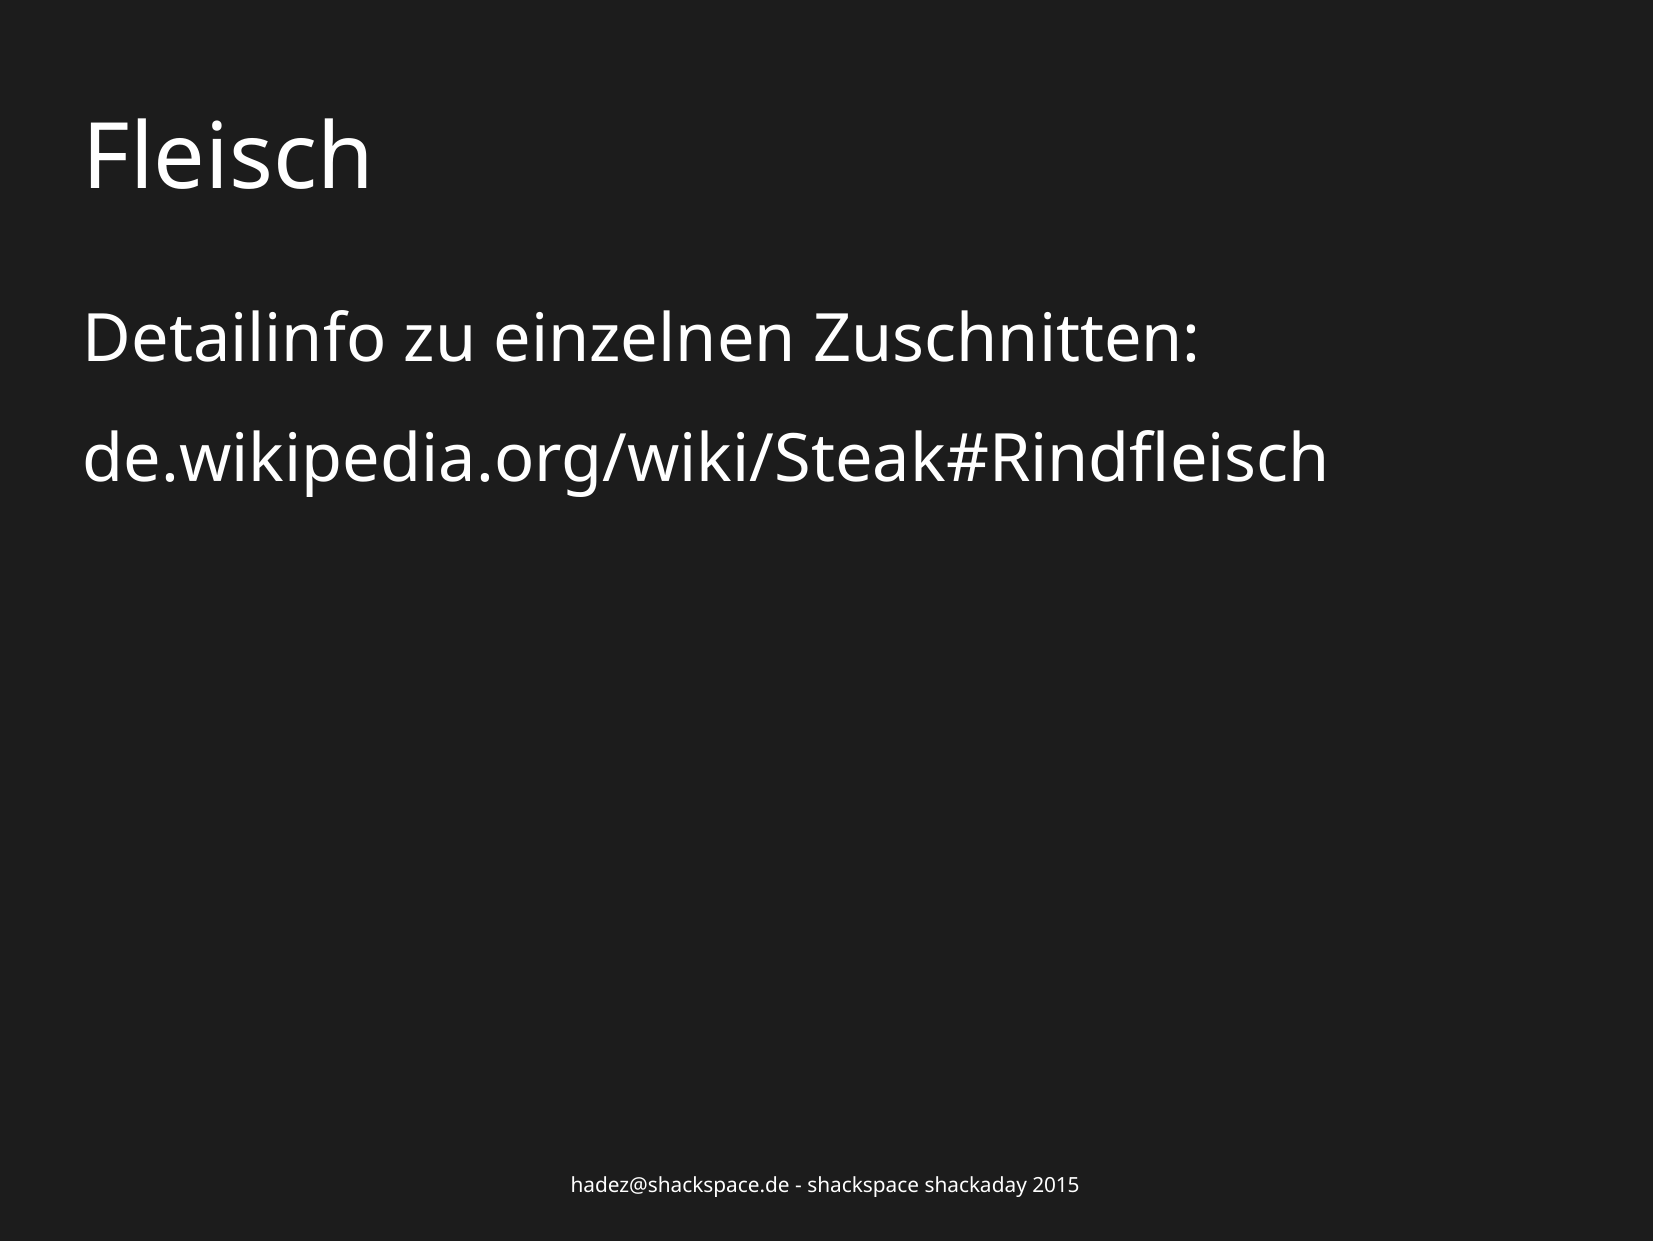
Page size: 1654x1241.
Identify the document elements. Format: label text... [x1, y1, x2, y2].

list Detailinfo zu einzelnen Zuschnitten: de.wikipedia.org/wiki/Steak#Rindfleisch [82, 290, 1571, 1141]
title Fleisch [82, 49, 1571, 257]
